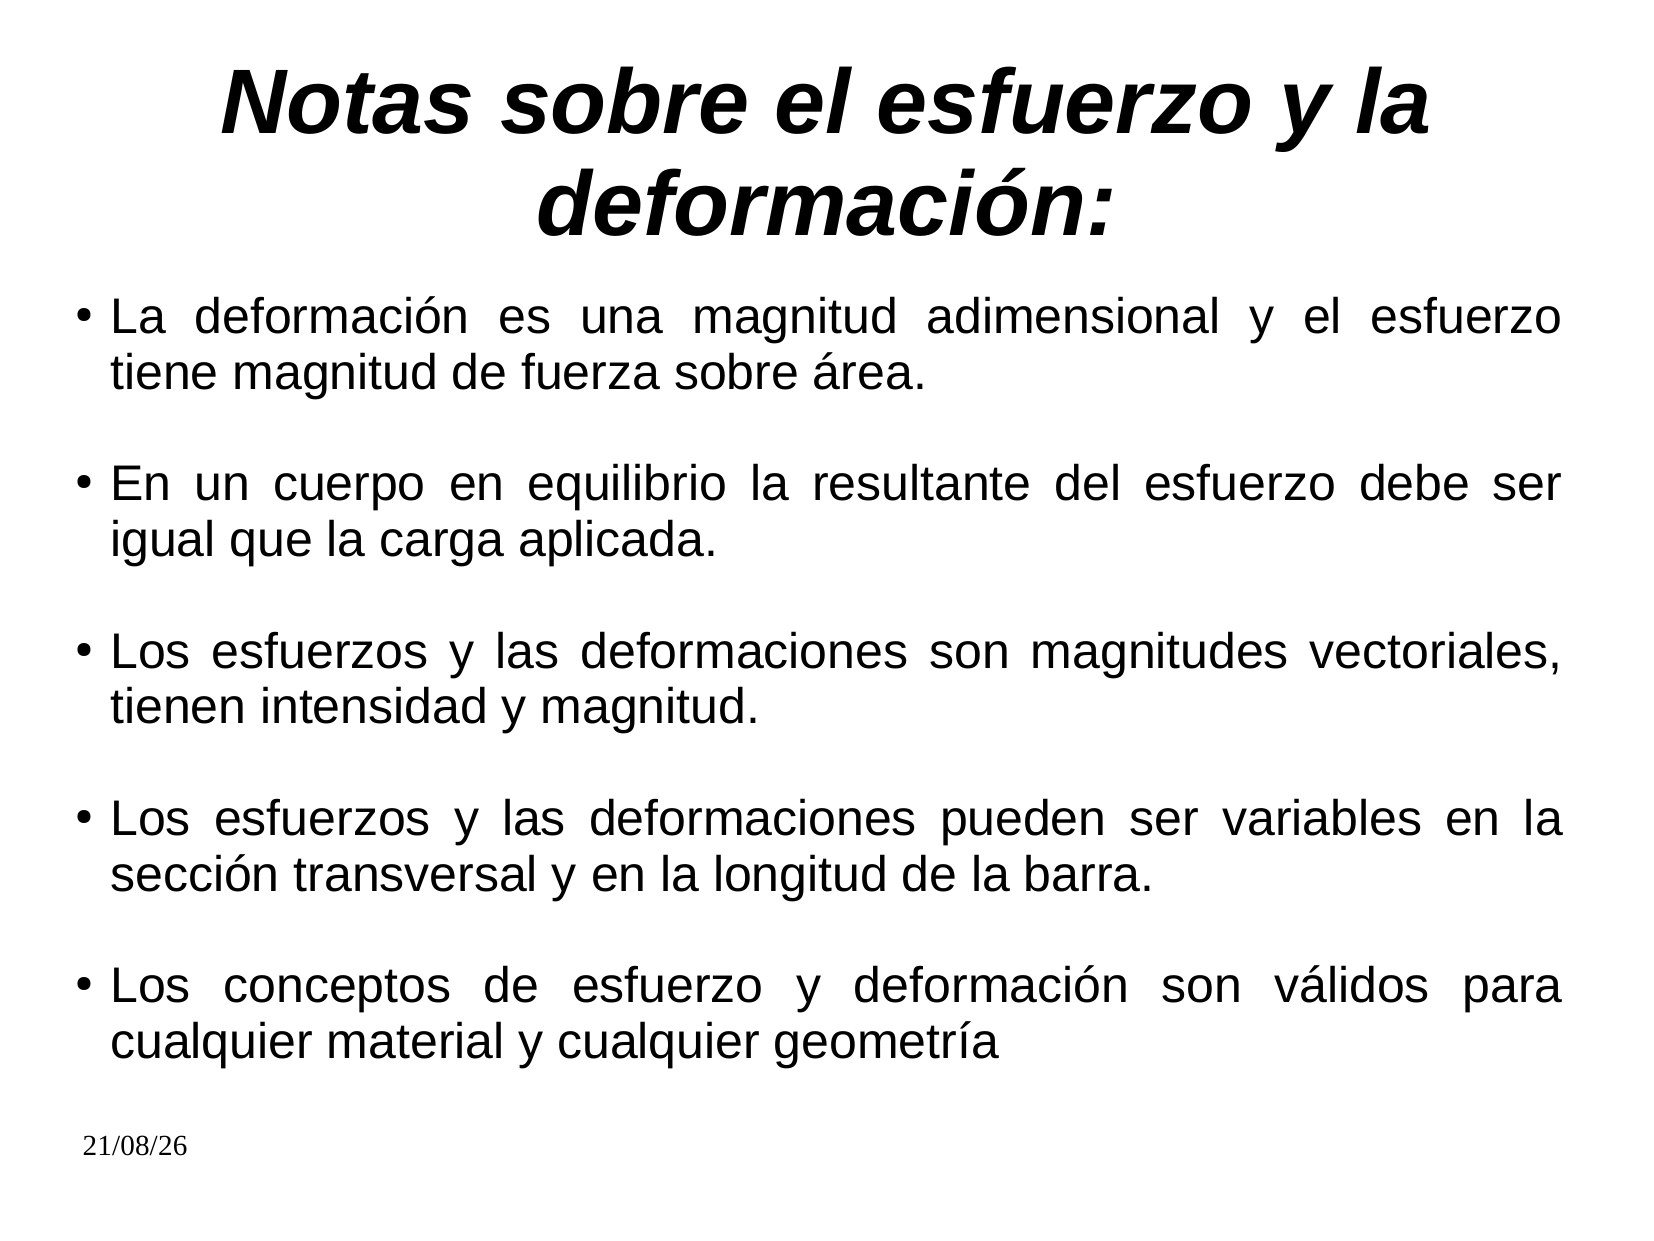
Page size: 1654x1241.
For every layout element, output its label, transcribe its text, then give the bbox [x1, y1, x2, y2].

title Notas sobre el esfuerzo y la deformación: [82, 49, 1571, 257]
subtitle La deformación es una magnitud adimensional y el esfuerzo tiene magnitud de fuerza sobre área. En un cuerpo en equilibrio la resultante del esfuerzo debe ser igual que la carga aplicada. Los esfuerzos y las deformaciones son magnitudes vectoriales, tienen intensidad y magnitud. Los esfuerzos y las deformaciones pueden ser variables en la sección transversal y en la longitud de la barra. Los conceptos de esfuerzo y deformación son válidos para cualquier material y cualquier geometría [75, 284, 1564, 1073]
